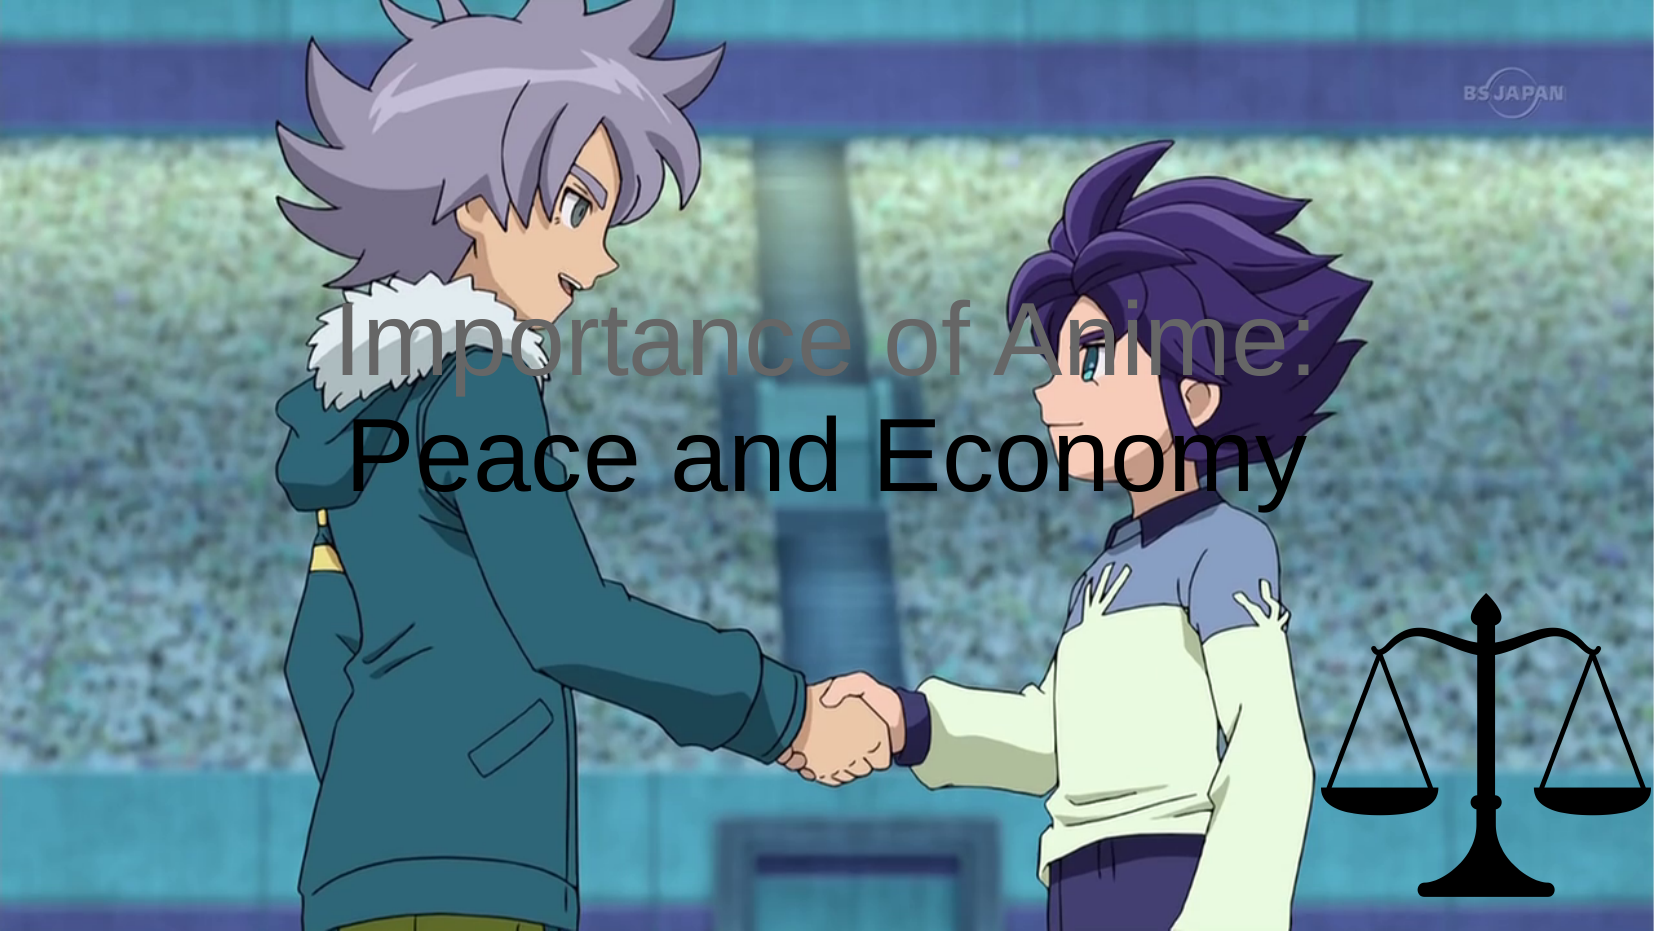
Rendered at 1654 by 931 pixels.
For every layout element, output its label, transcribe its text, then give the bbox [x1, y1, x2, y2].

subtitle Importance of Anime: Peace and Economy [82, 37, 1571, 757]
picture [0, 0, 1654, 931]
